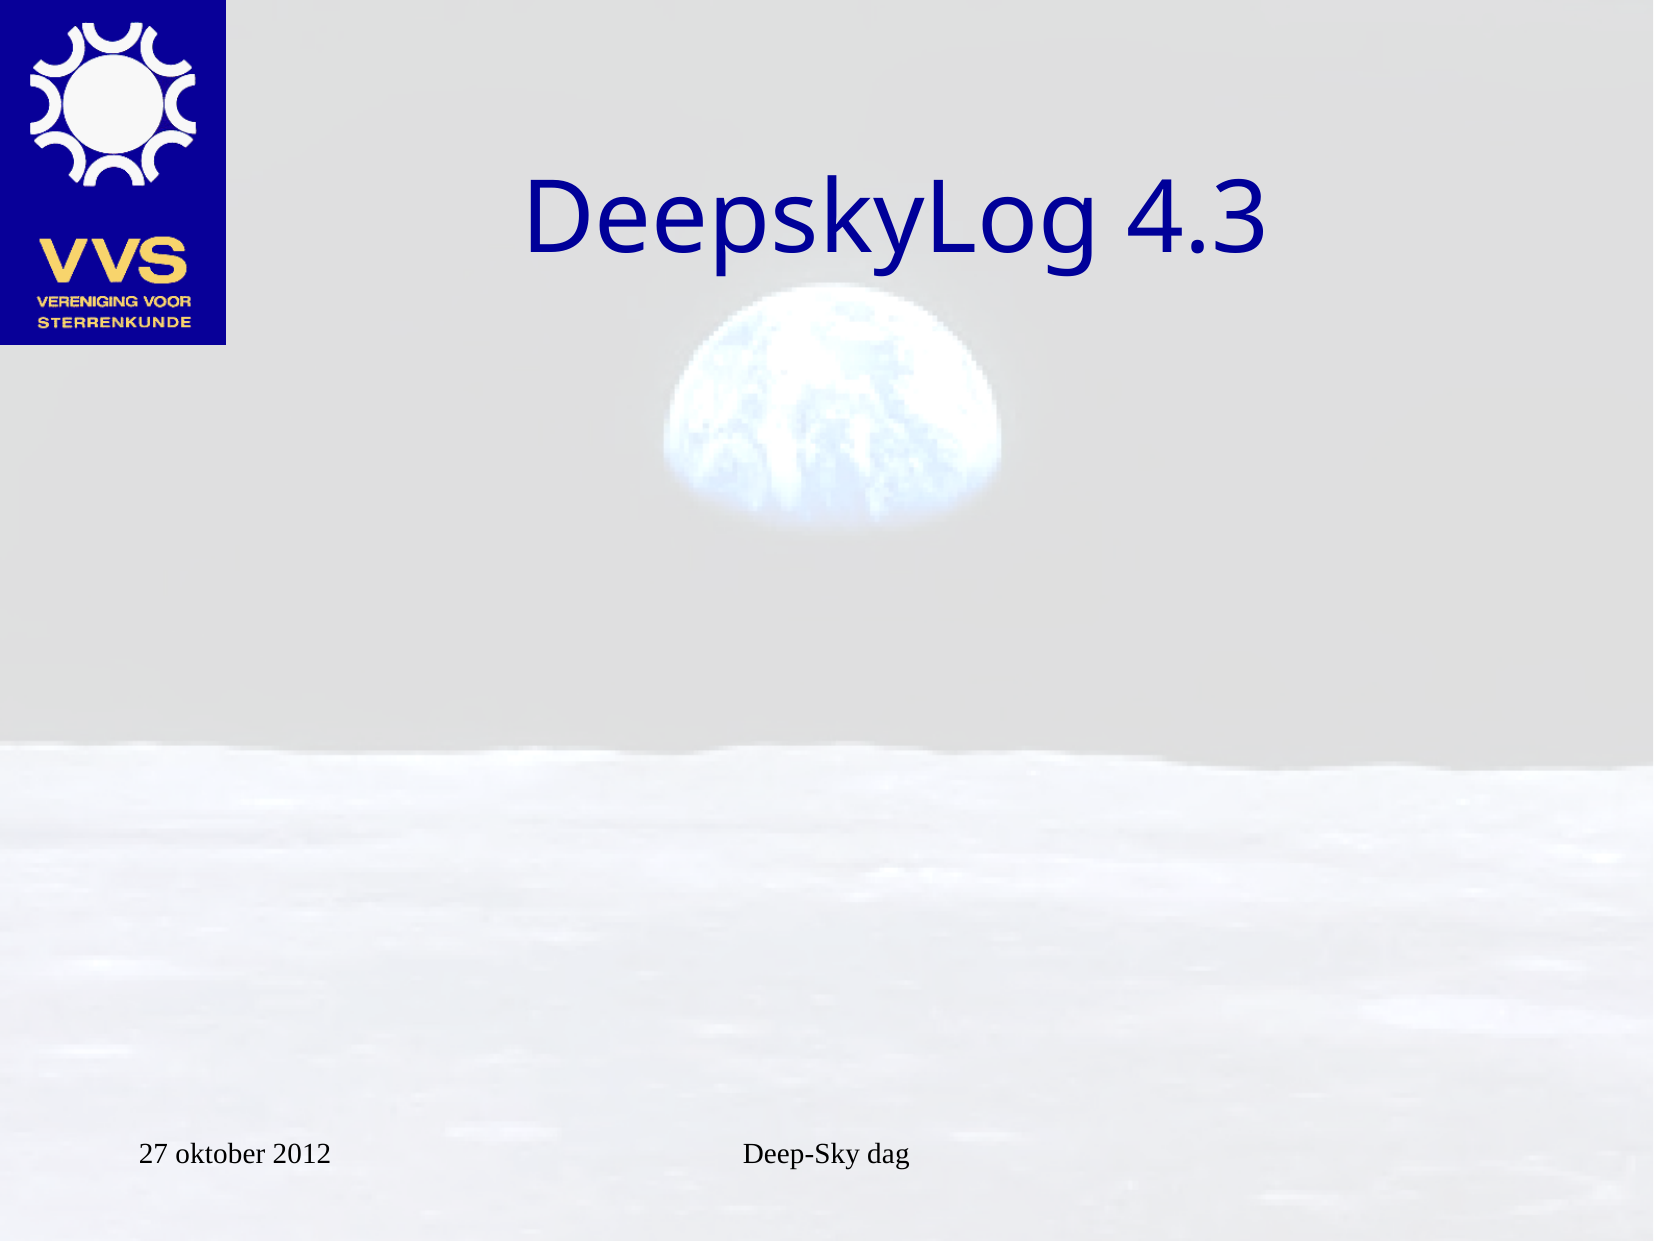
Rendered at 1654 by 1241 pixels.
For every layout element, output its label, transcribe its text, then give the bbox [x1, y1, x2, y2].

title DeepskyLog 4.3 [261, 83, 1529, 344]
picture [0, 0, 226, 345]
